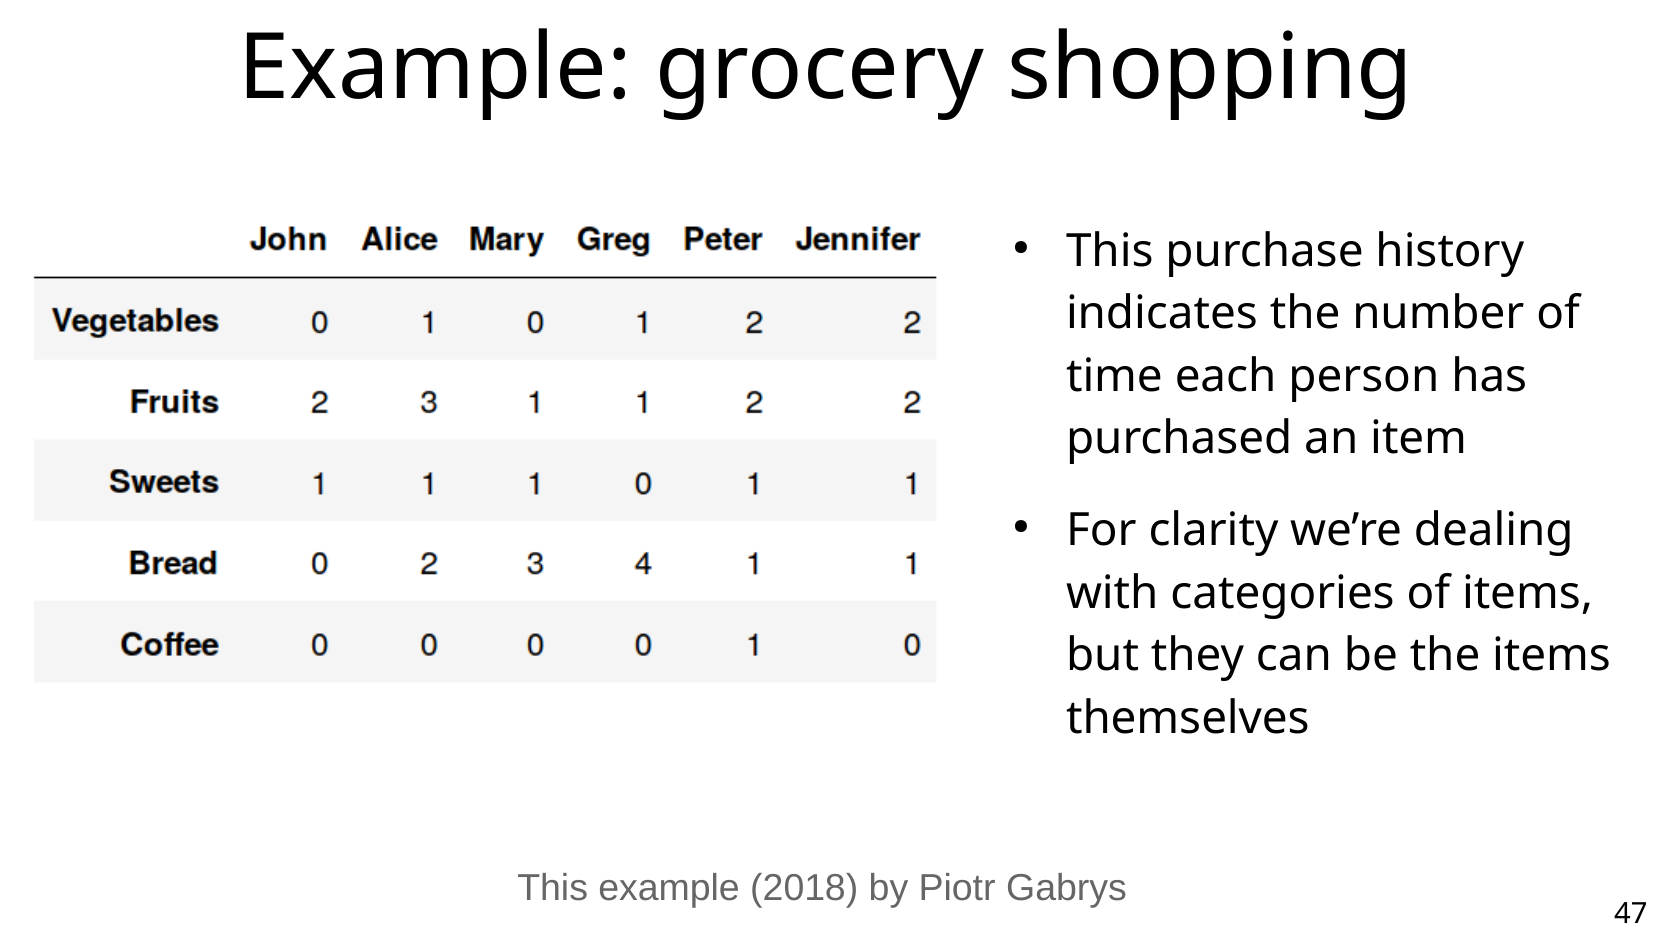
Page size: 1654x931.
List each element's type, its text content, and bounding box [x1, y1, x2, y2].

list This purchase history indicates the number of time each person has purchased an item For clarity we’re dealing with categories of items, but they can be the items themselves [995, 217, 1619, 826]
text_box This example (2018) by Piotr Gabrys [8, 859, 1647, 926]
picture [25, 194, 949, 695]
title Example: grocery shopping [82, 1, 1571, 125]
